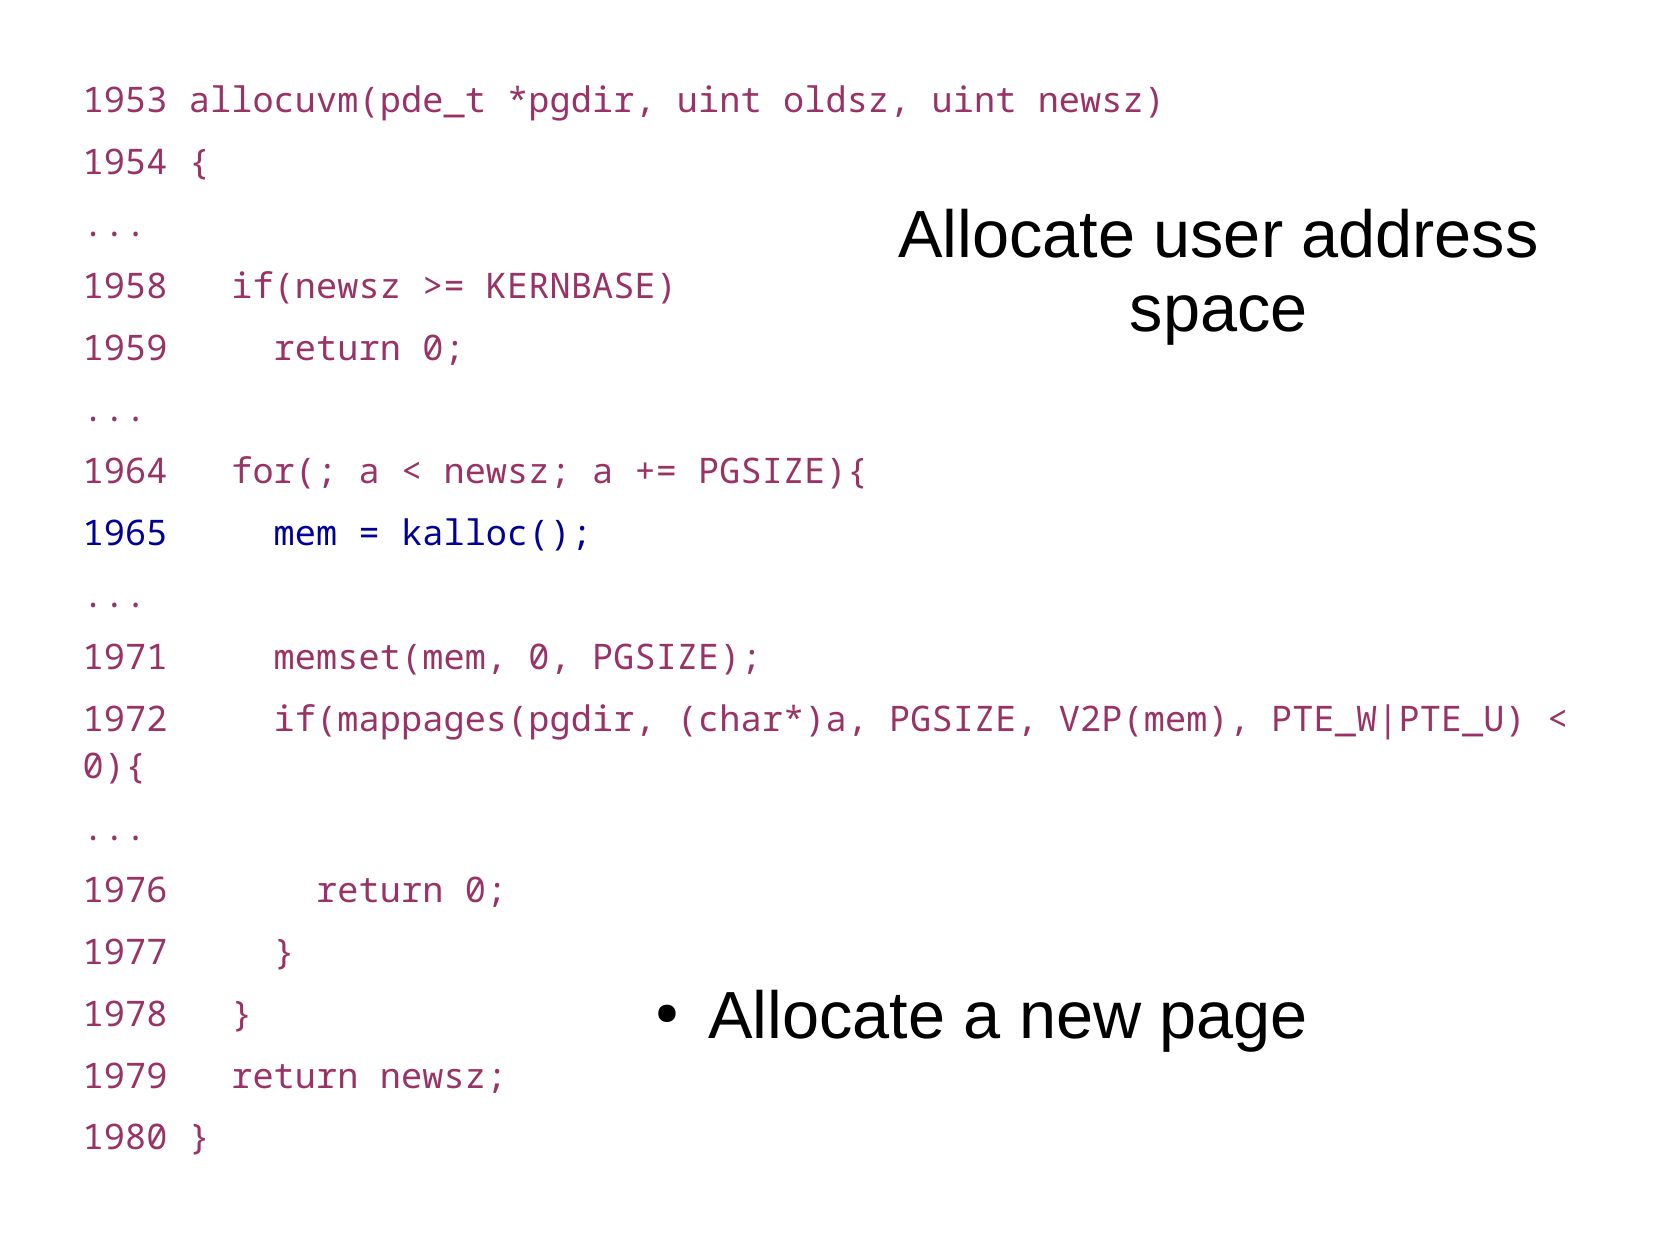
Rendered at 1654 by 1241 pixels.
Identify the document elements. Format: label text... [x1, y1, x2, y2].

title Allocate user address space [825, 167, 1613, 376]
list Allocate a new page [637, 978, 1530, 1126]
list 1953 allocuvm(pde_t *pgdir, uint oldsz, uint newsz) 1954 { ... 1958 if(newsz >= KERNBASE) 1959 return 0; ... 1964 for(; a < newsz; a += PGSIZE){ 1965 mem = kalloc(); ... 1971 memset(mem, 0, PGSIZE); 1972 if(mappages(pgdir, (char*)a, PGSIZE, V2P(mem), PTE_W|PTE_U) < 0){ ... 1976 return 0; 1977 } 1978 } 1979 return newsz; 1980 } [82, 75, 1571, 1163]
